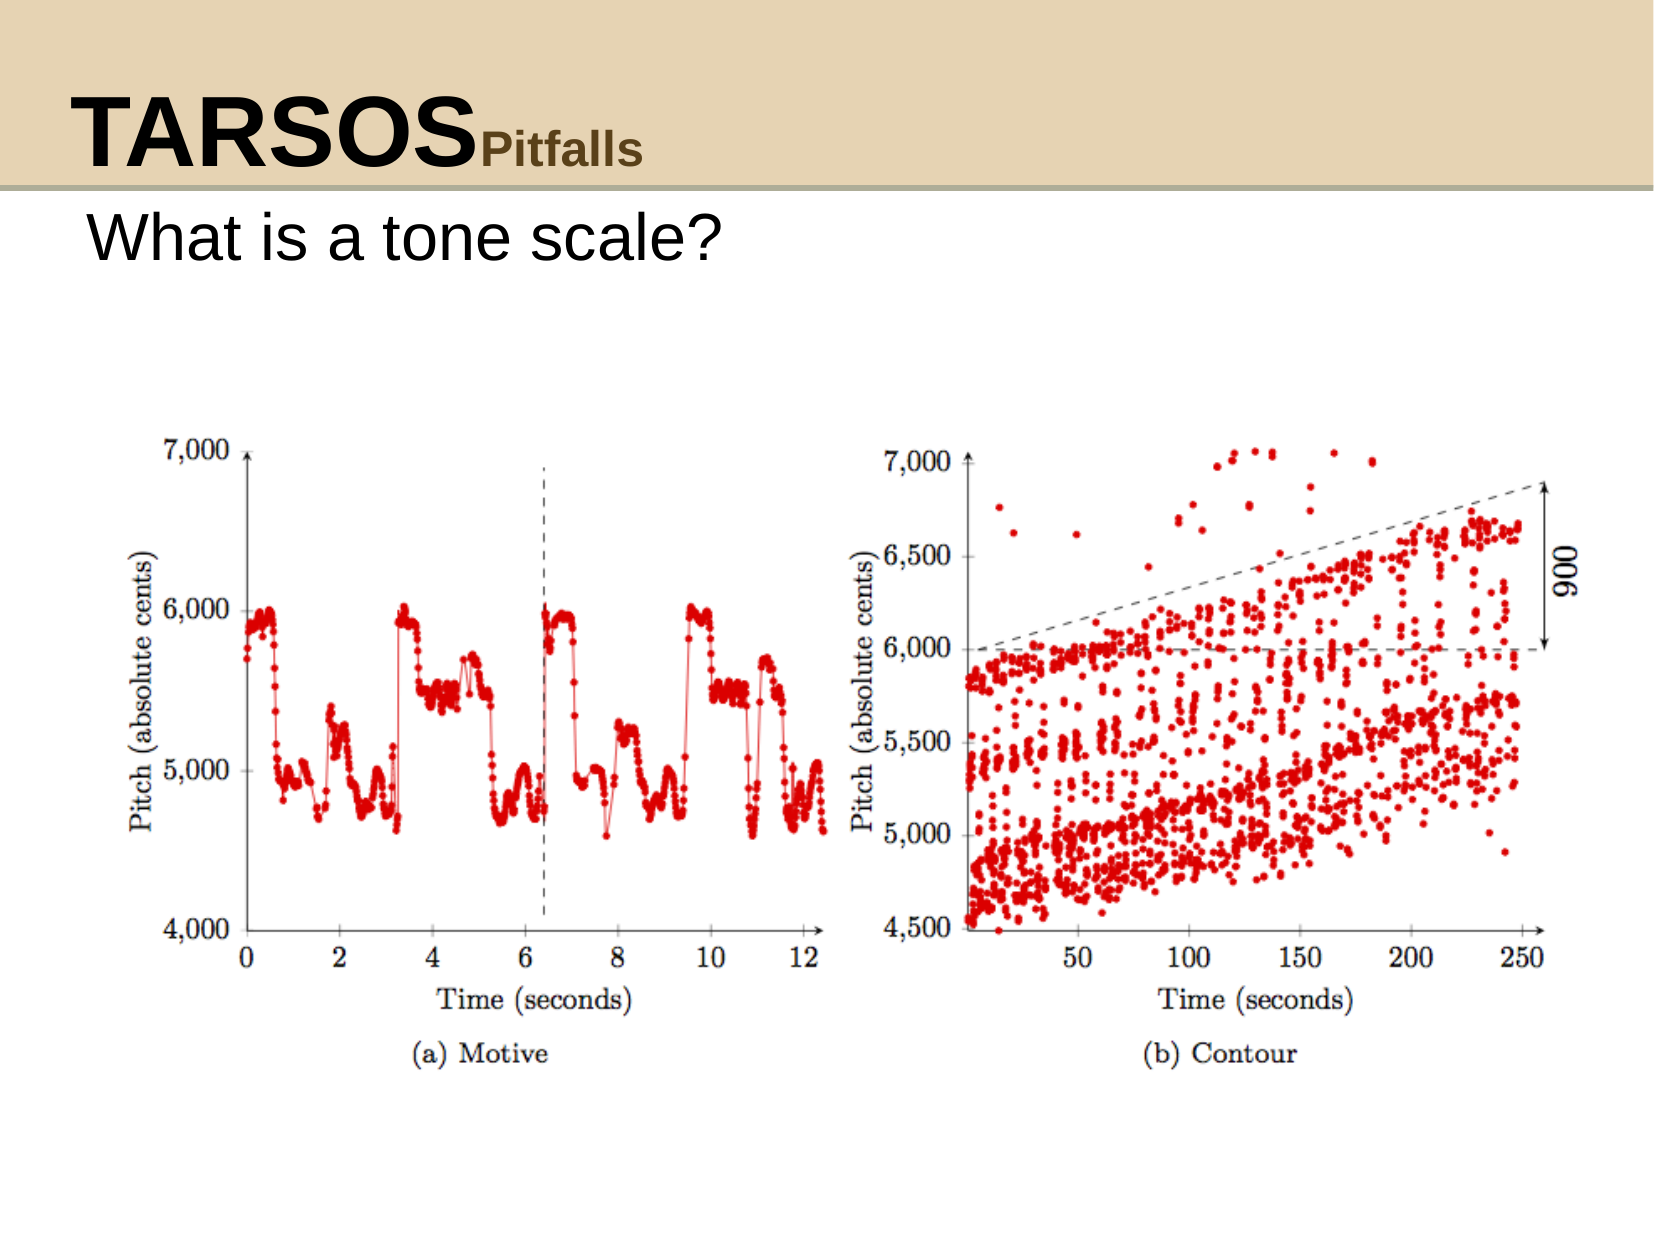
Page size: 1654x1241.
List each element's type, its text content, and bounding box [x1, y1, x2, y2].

title TARSOSPitfalls [0, 0, 1654, 188]
subtitle What is a tone scale? [86, 238, 1576, 342]
picture [81, 342, 1641, 1088]
